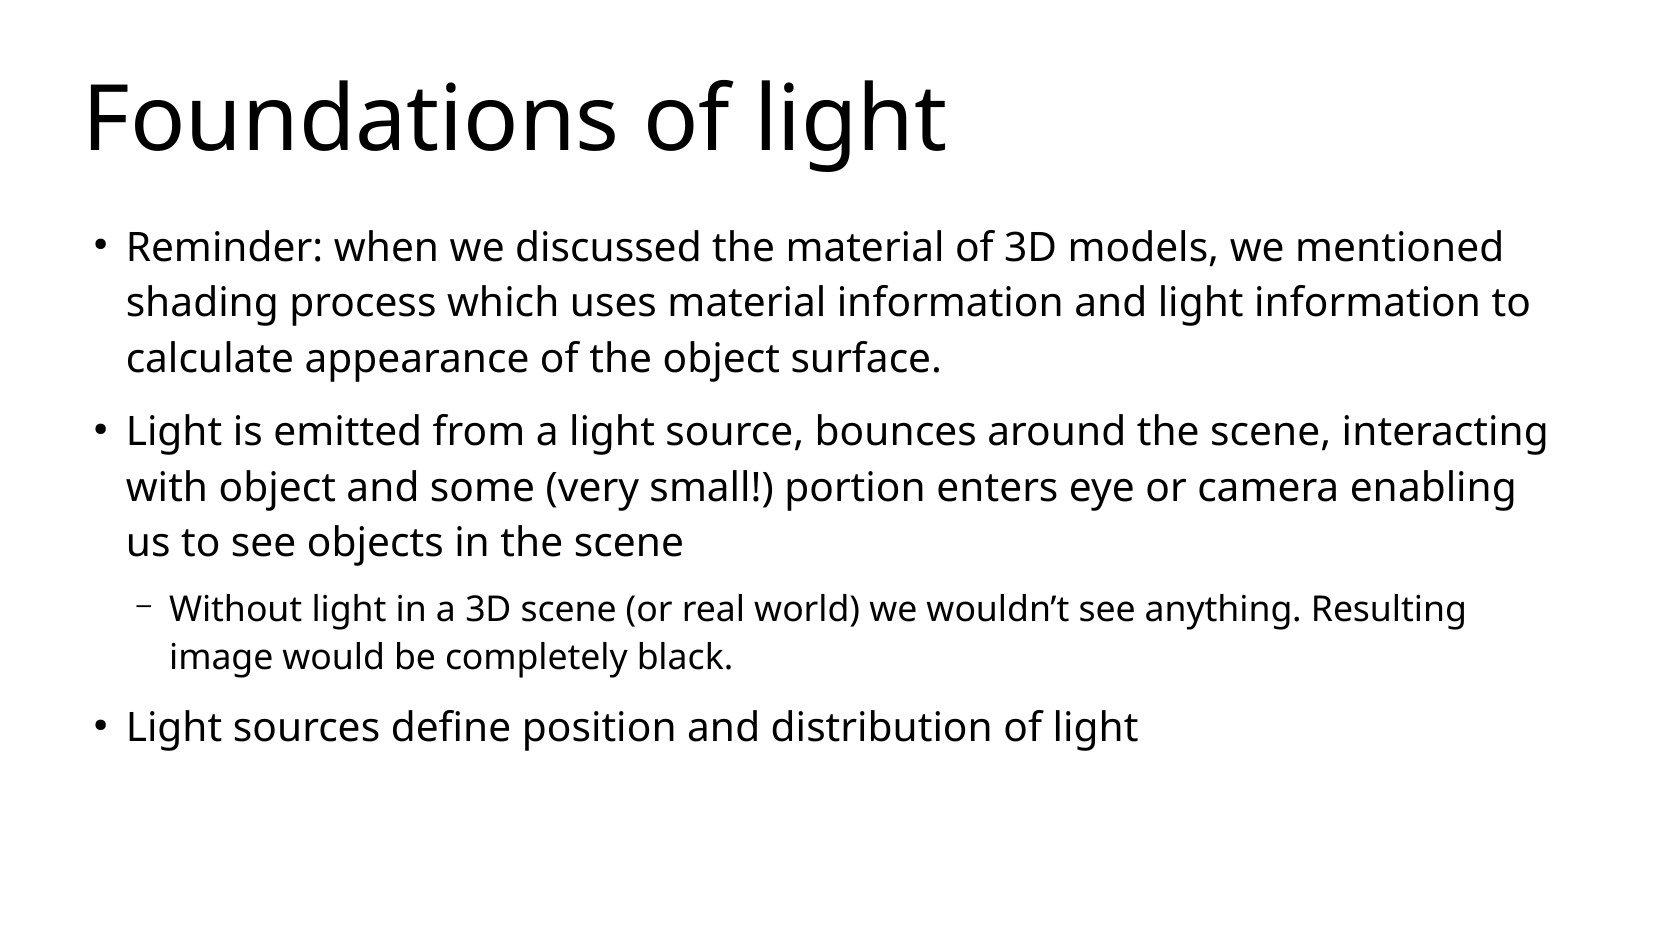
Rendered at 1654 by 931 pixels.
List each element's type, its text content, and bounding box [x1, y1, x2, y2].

title Foundations of light [82, 37, 1571, 193]
list Reminder: when we discussed the material of 3D models, we mentioned shading process which uses material information and light information to calculate appearance of the object surface. Light is emitted from a light source, bounces around the scene, interacting with object and some (very small!) portion enters eye or camera enabling us to see objects in the scene Without light in a 3D scene (or real world) we wouldn’t see anything. Resulting image would be completely black. Light sources define position and distribution of light [82, 217, 1571, 758]
